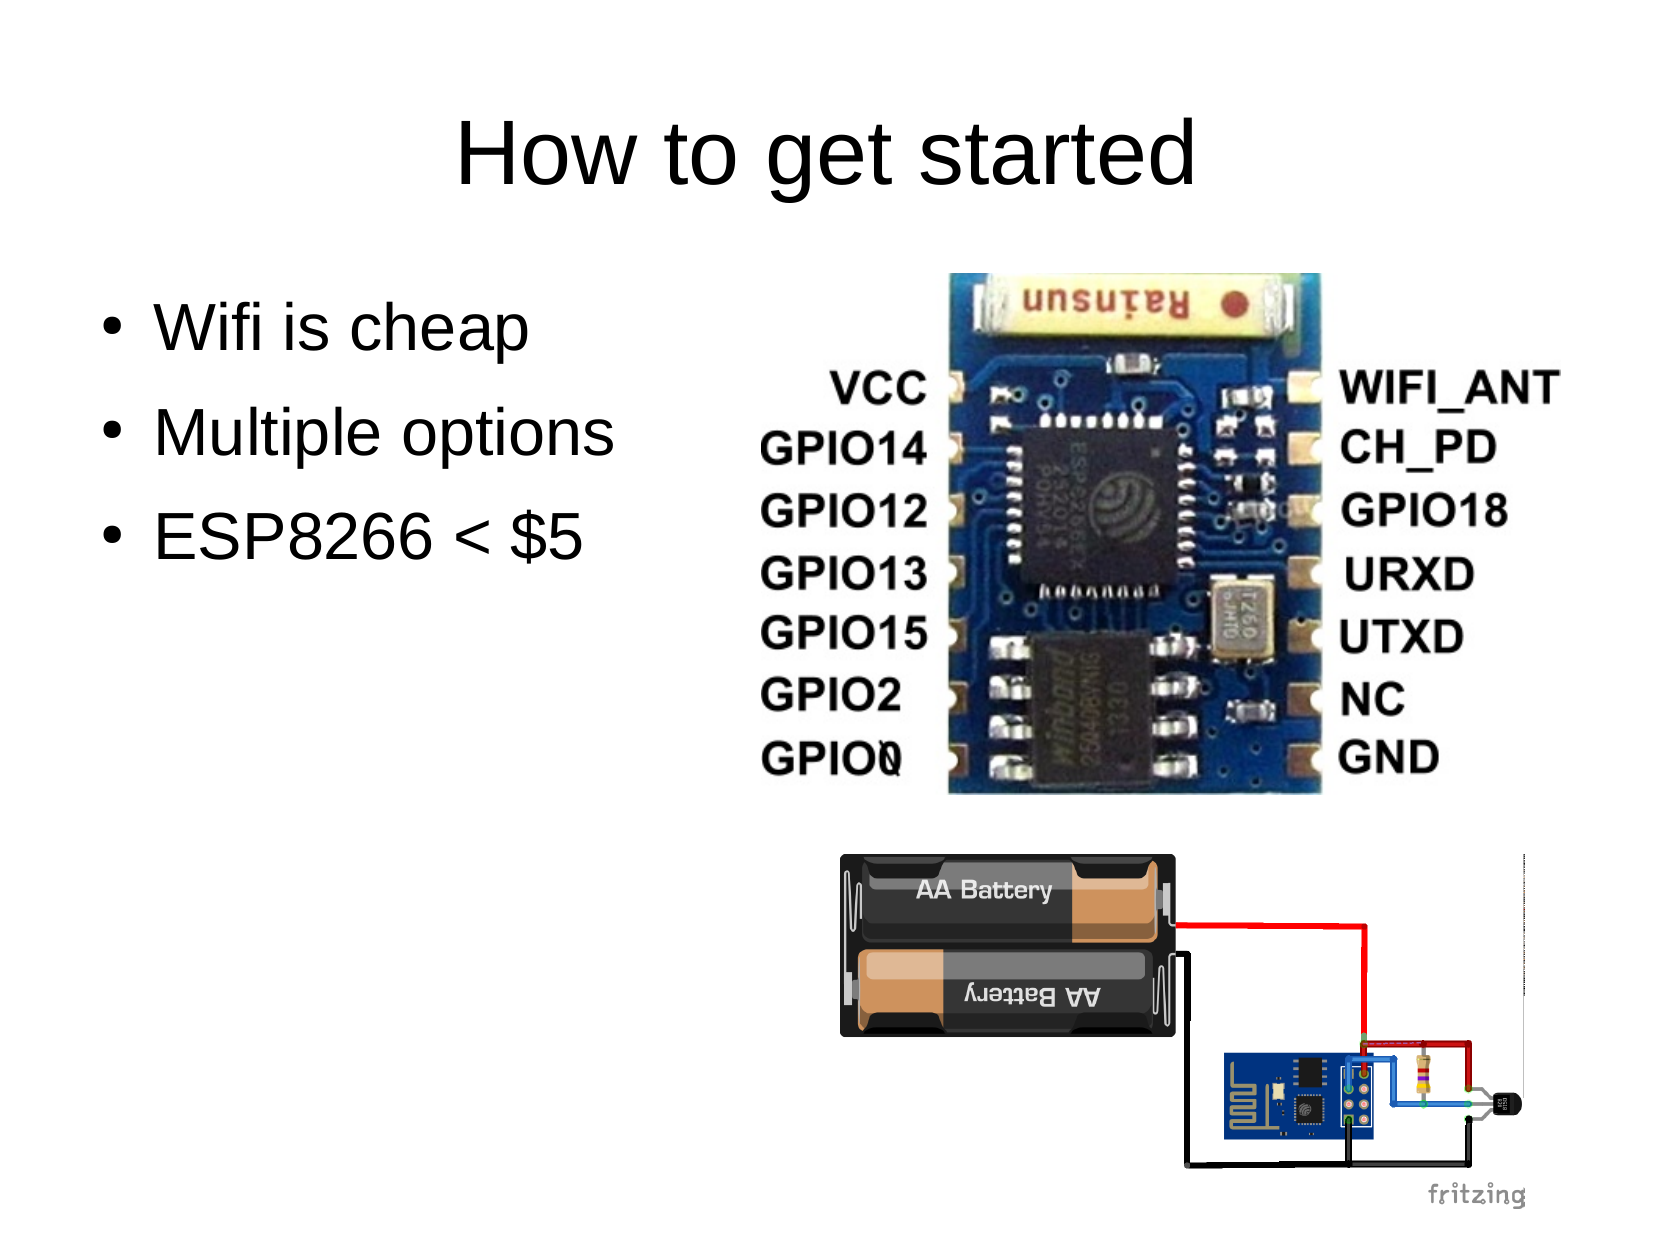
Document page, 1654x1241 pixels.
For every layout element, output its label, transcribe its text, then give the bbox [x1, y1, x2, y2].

picture [761, 273, 1561, 796]
title How to get started [82, 49, 1571, 257]
list Wifi is cheap Multiple options ESP8266 < $5 [82, 290, 1571, 1010]
picture [840, 854, 1525, 1209]
